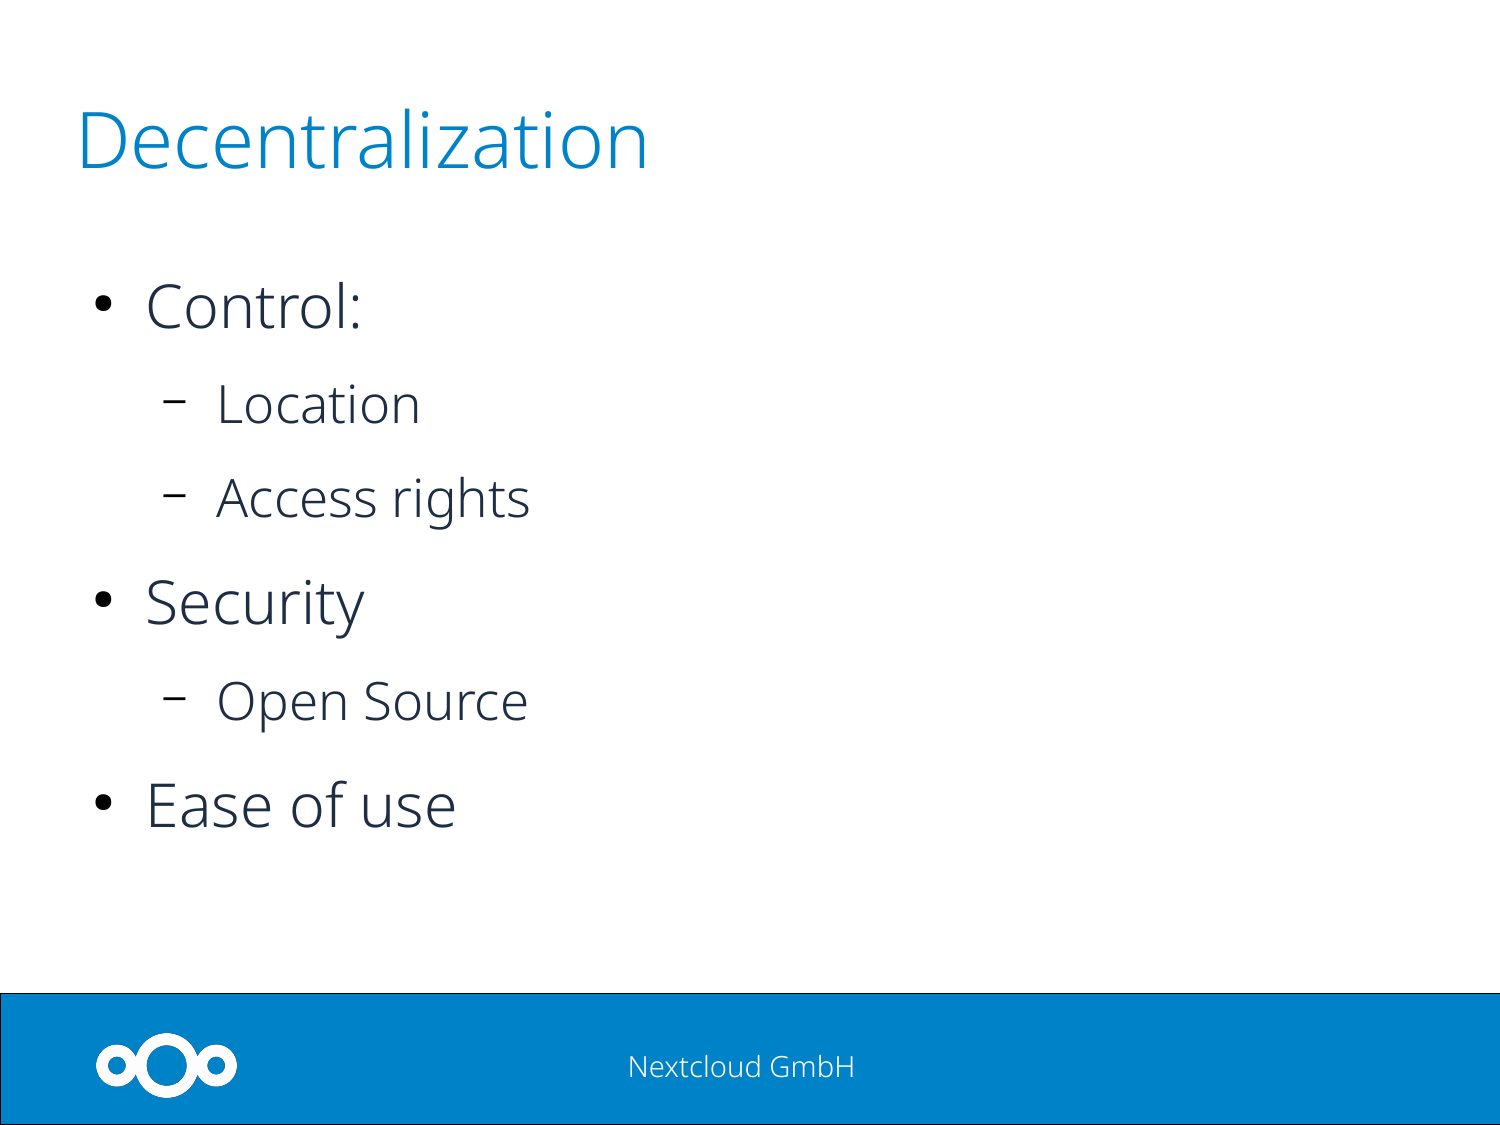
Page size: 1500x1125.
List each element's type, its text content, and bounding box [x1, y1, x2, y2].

title Decentralization [74, 44, 1425, 233]
list Control: Location Access rights Security Open Source Ease of use [74, 263, 1425, 916]
picture [96, 1033, 237, 1098]
